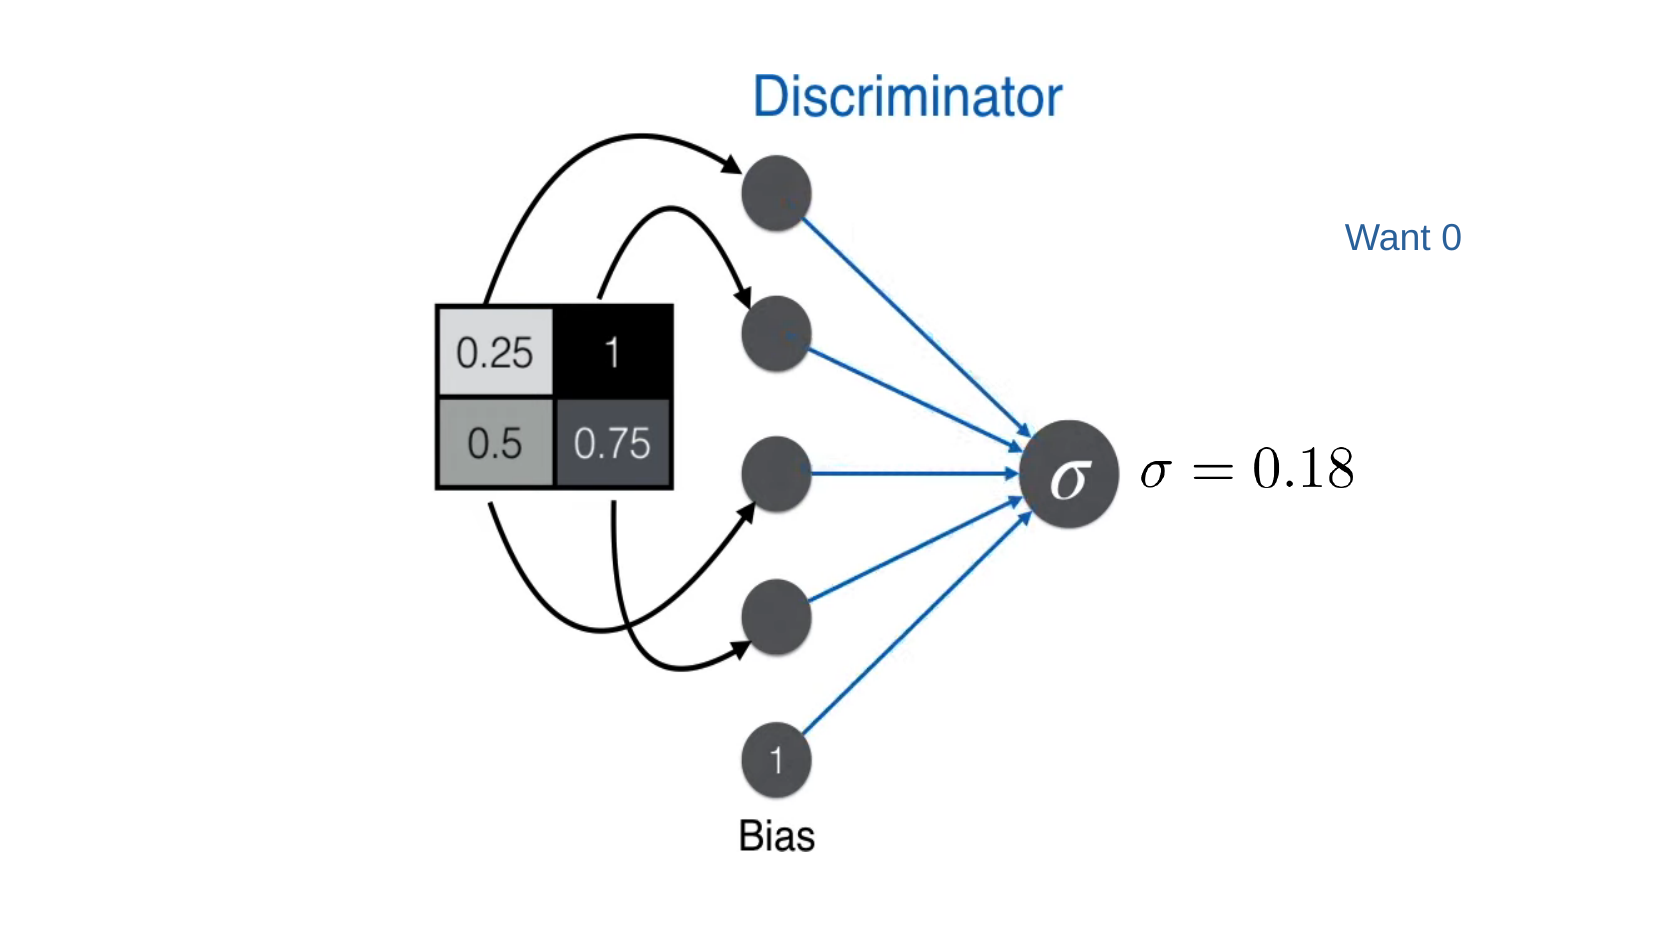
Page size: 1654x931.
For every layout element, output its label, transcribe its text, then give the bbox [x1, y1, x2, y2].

picture [387, 74, 1121, 852]
picture [1141, 447, 1353, 488]
text_box Want 0 [1330, 208, 1478, 266]
